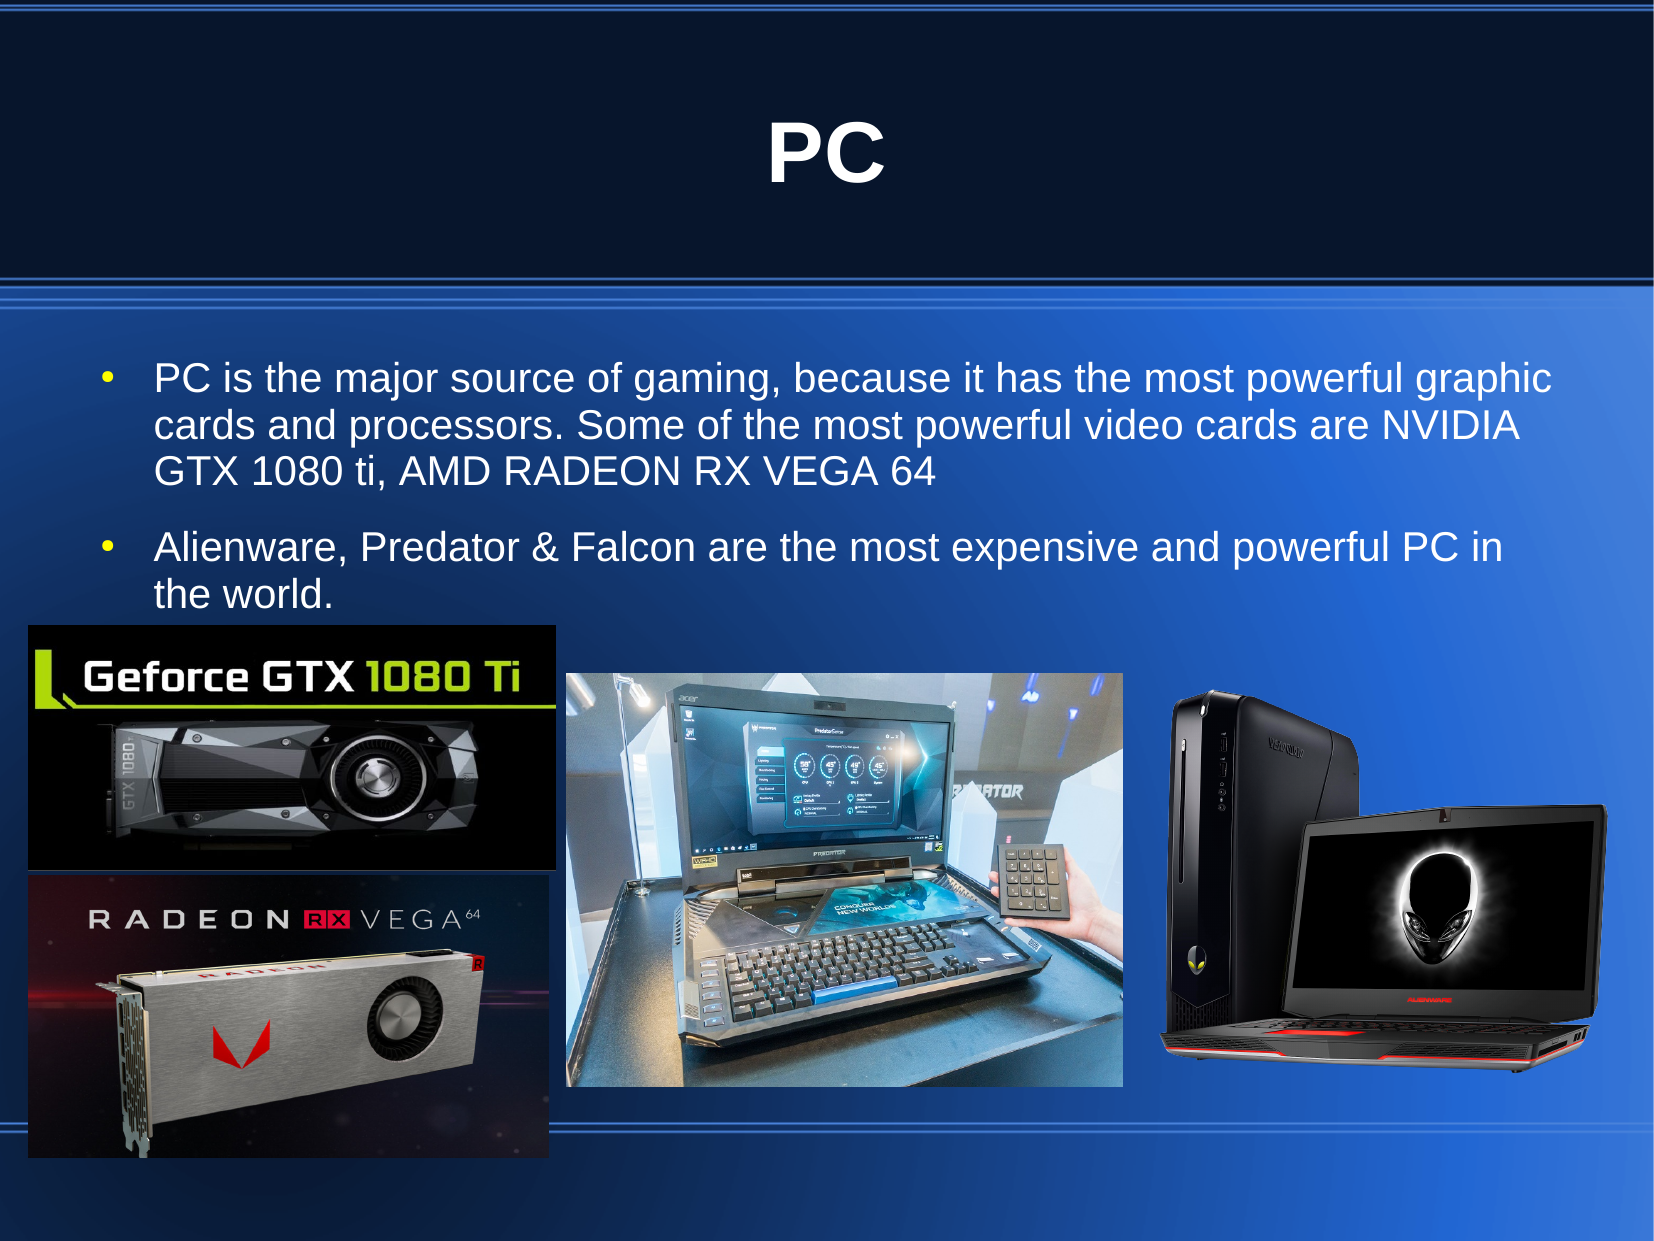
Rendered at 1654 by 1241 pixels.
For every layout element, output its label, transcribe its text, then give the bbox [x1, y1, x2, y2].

list PC is the major source of gaming, because it has the most powerful graphic cards and processors. Some of the most powerful video cards are NVIDIA GTX 1080 ti, AMD RADEON RX VEGA 64 Alienware, Predator & Falcon are the most expensive and powerful PC in the world. [82, 355, 1571, 1058]
title PC [82, 49, 1571, 257]
picture [0, 0, 1654, 1241]
